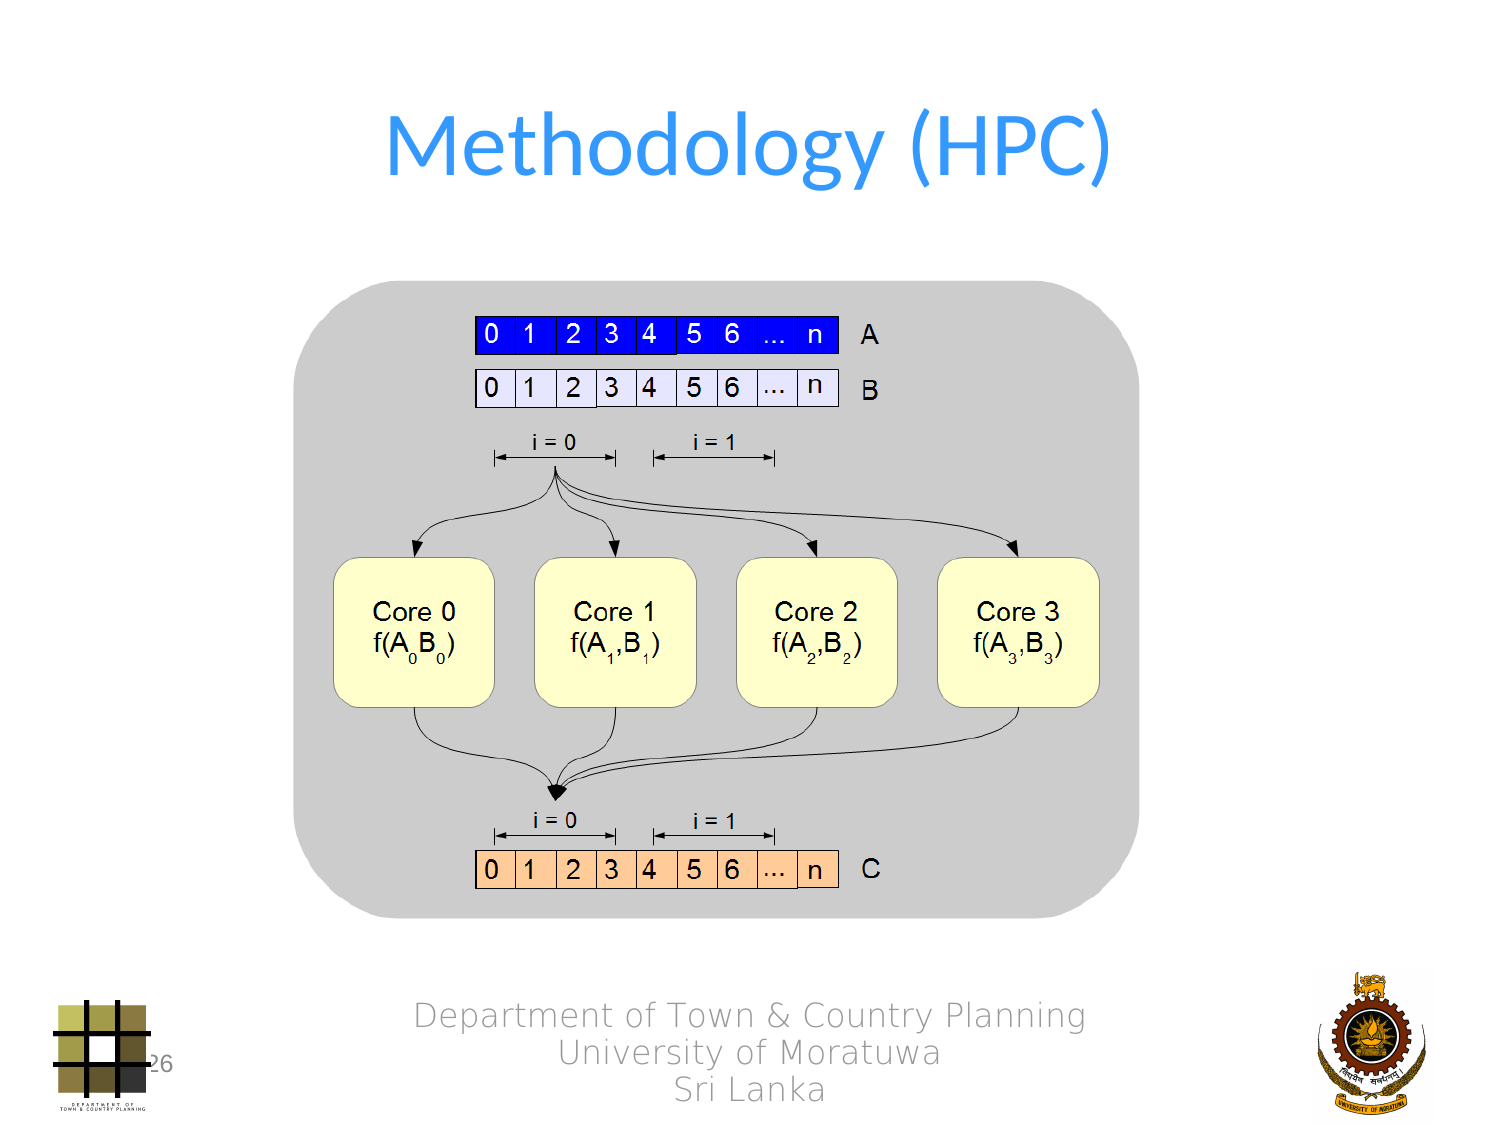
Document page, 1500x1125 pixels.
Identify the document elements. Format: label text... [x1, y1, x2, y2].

title Methodology (HPC) [75, 21, 1425, 257]
picture [1312, 966, 1435, 1125]
picture [211, 221, 1280, 977]
picture [53, 1000, 151, 1111]
